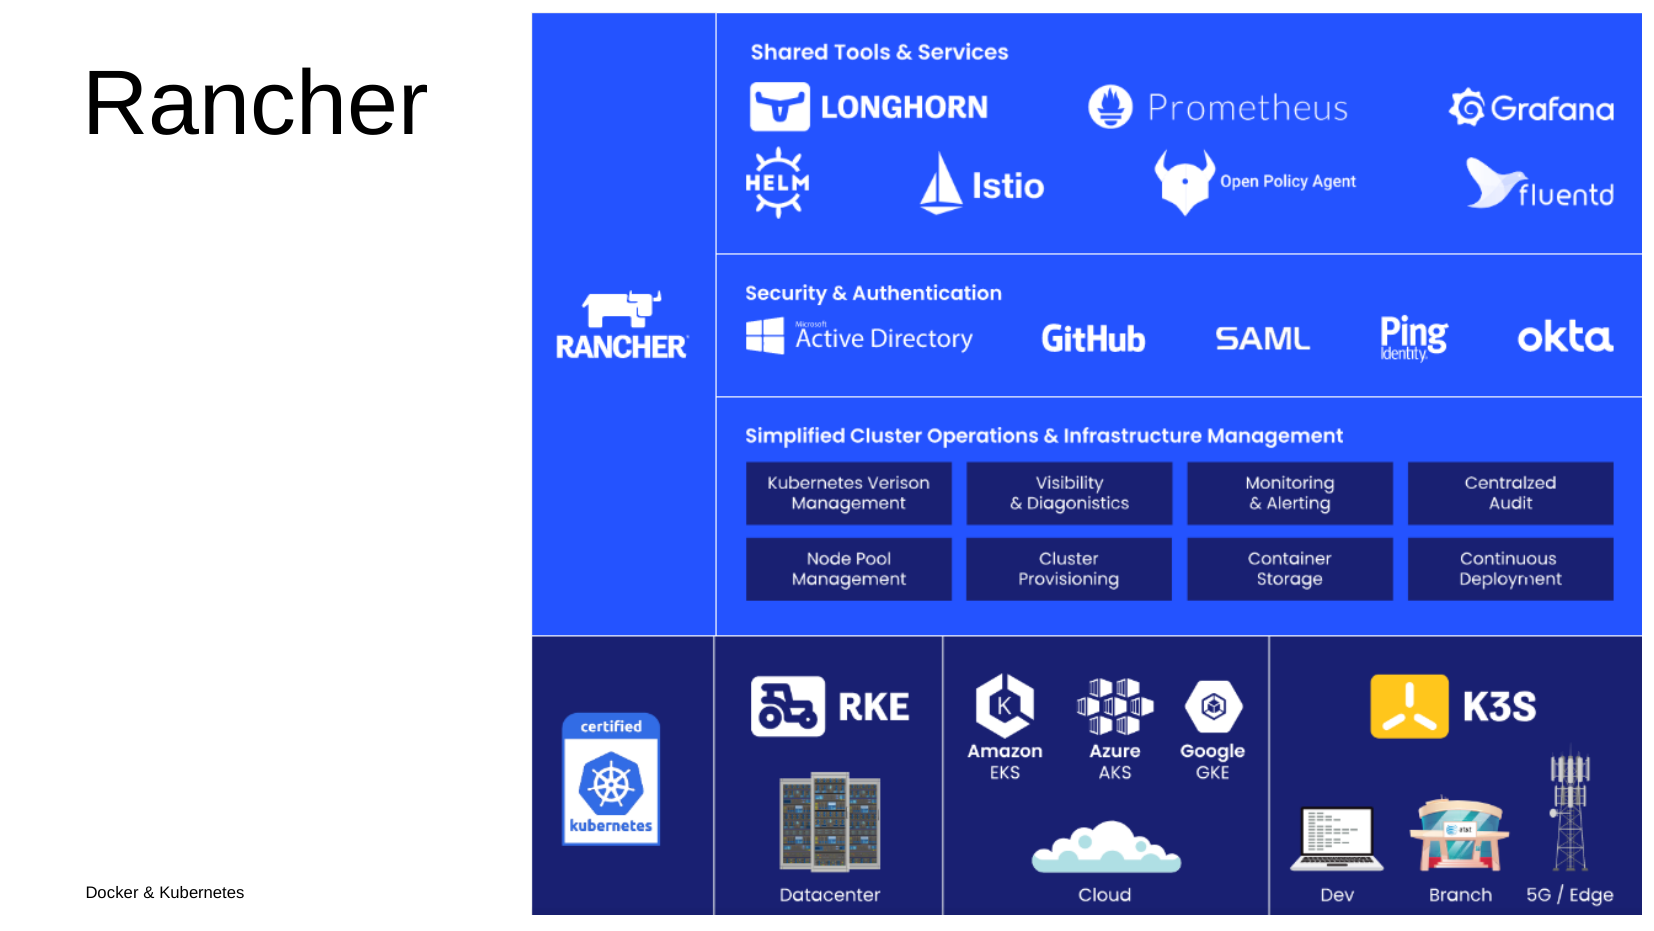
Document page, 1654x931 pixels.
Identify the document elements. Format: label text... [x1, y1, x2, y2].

picture [531, 12, 1642, 915]
text_box Docker & Kubernetes Dr. Matthias Boldt [70, 875, 531, 910]
title Rancher [82, 25, 531, 181]
